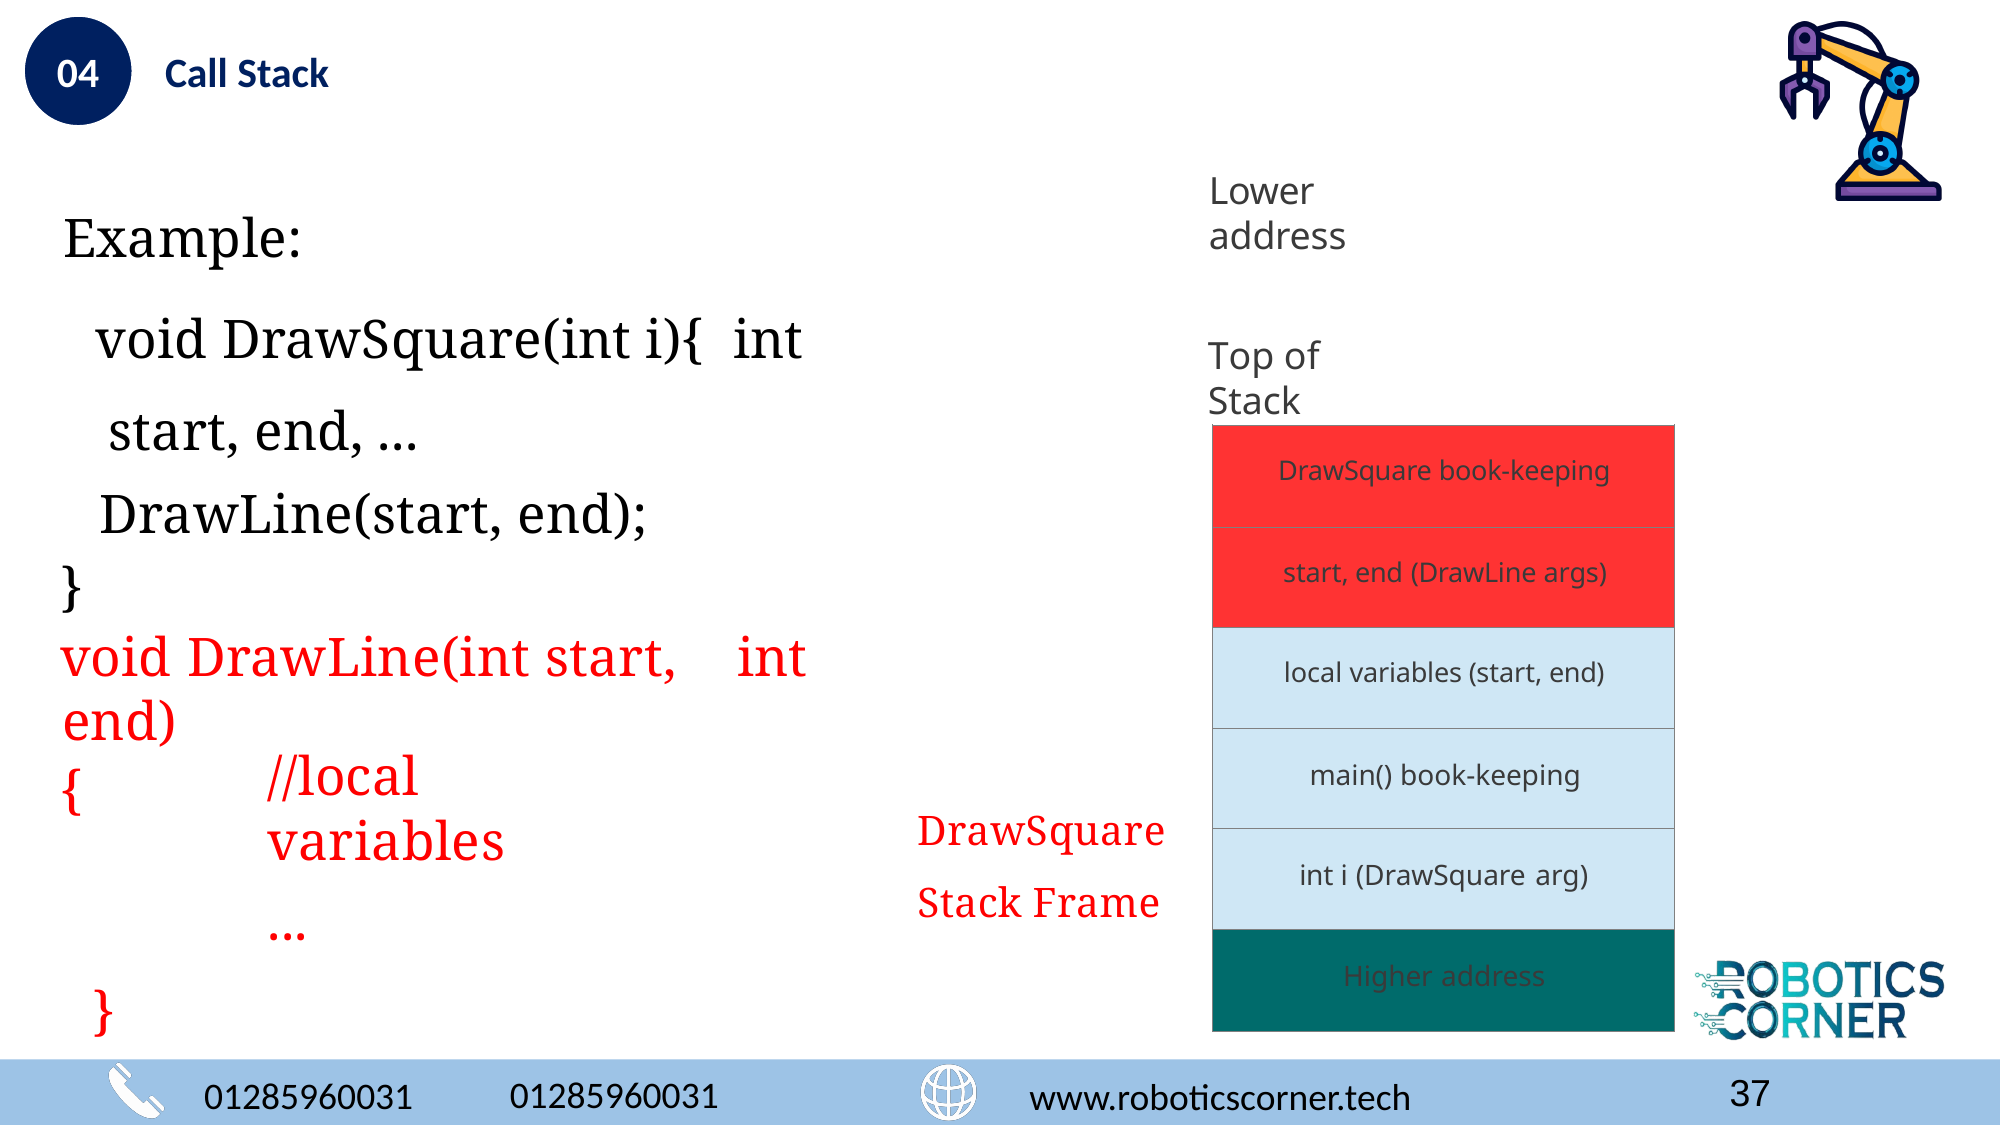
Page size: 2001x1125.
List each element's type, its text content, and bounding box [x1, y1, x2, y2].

text_box Example: void DrawSquare(int i){ int start, end, ... DrawLine(start, end); } void DrawLine(int start, int end) { [60, 164, 1073, 820]
text_box Top of Stack [1205, 329, 1411, 423]
table_cell Higher address [1213, 930, 1674, 1031]
picture [1771, 21, 1950, 201]
table_cell local variables (start, end) [1213, 628, 1674, 728]
table_cell start, end (DrawLine args) [1213, 528, 1674, 627]
text_box Lower address [1206, 164, 1455, 258]
text_box Call Stack [150, 38, 622, 103]
picture [915, 1059, 981, 1125]
table_header DrawSquare book-keeping [1213, 426, 1674, 527]
table_cell main() book-keeping [1213, 729, 1674, 828]
text_box 04 [22, 14, 134, 128]
text_box } [89, 974, 200, 1042]
text_box <number> [1714, 1065, 1916, 1125]
picture [1680, 859, 1953, 1125]
text_box DrawSquare Stack Frame [915, 779, 1216, 927]
table_cell int i (DrawSquare arg) [1213, 829, 1674, 929]
text_box //local variables ... [265, 739, 544, 952]
picture [103, 1057, 170, 1124]
